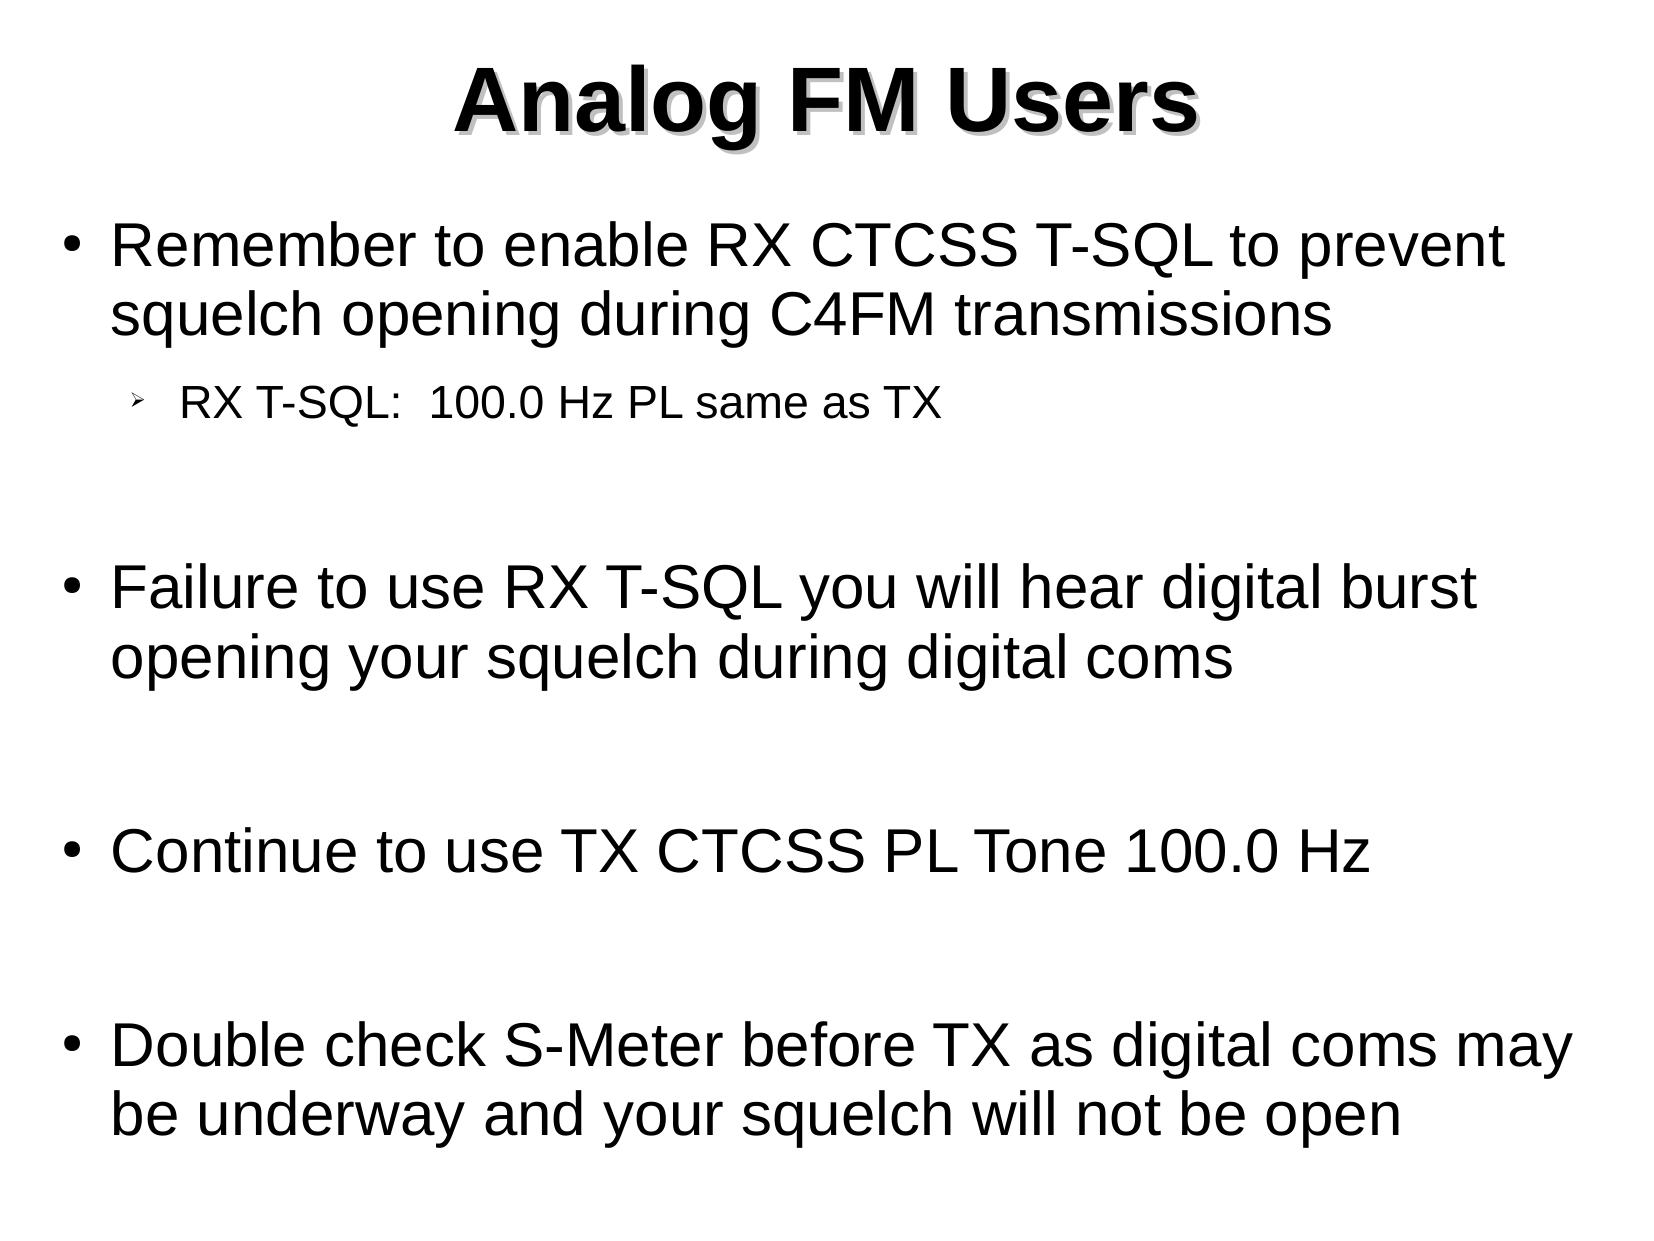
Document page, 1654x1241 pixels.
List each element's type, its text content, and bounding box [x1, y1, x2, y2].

list Remember to enable RX CTCSS T-SQL to prevent squelch opening during C4FM transmissions RX T-SQL: 100.0 Hz PL same as TX Failure to use RX T-SQL you will hear digital burst opening your squelch during digital coms Continue to use TX CTCSS PL Tone 100.0 Hz Double check S-Meter before TX as digital coms may be underway and your squelch will not be open [45, 210, 1621, 1156]
title Analog FM Users [82, 48, 1571, 152]
